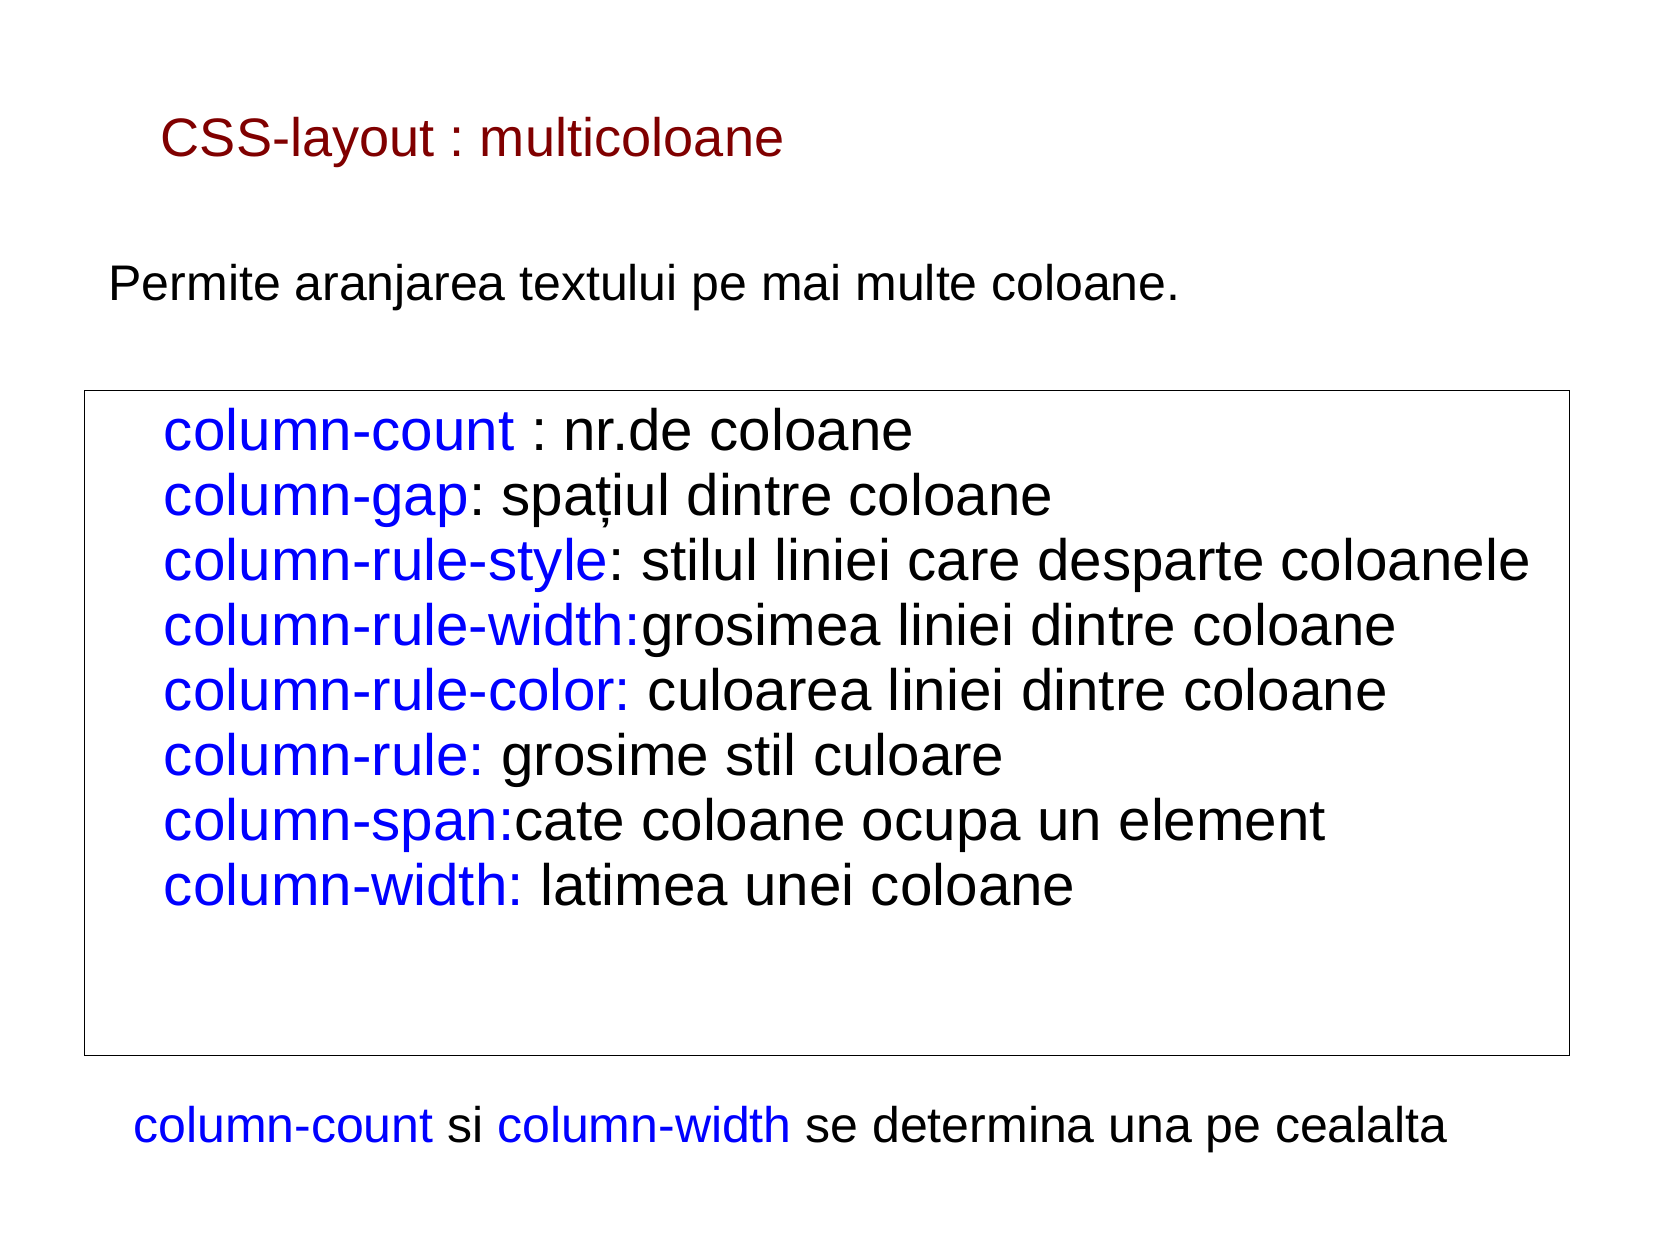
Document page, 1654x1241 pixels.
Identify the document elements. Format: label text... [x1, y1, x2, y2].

text_box Permite aranjarea textului pe mai multe coloane. [94, 247, 1197, 319]
text_box column-count si column-width se determina una pe cealalta [118, 1090, 1463, 1161]
text_box column-count : nr.de coloane column-gap: spațiul dintre coloane column-rule-style: stilul liniei care desparte coloanele column-rule-width:grosimea liniei dintre coloane column-rule-color: culoarea liniei dintre coloane column-rule: grosime stil culoare column-span:cate coloane ocupa un element column-width: latimea unei coloane [84, 390, 1570, 1056]
text_box CSS-layout : multicoloane [146, 99, 801, 176]
